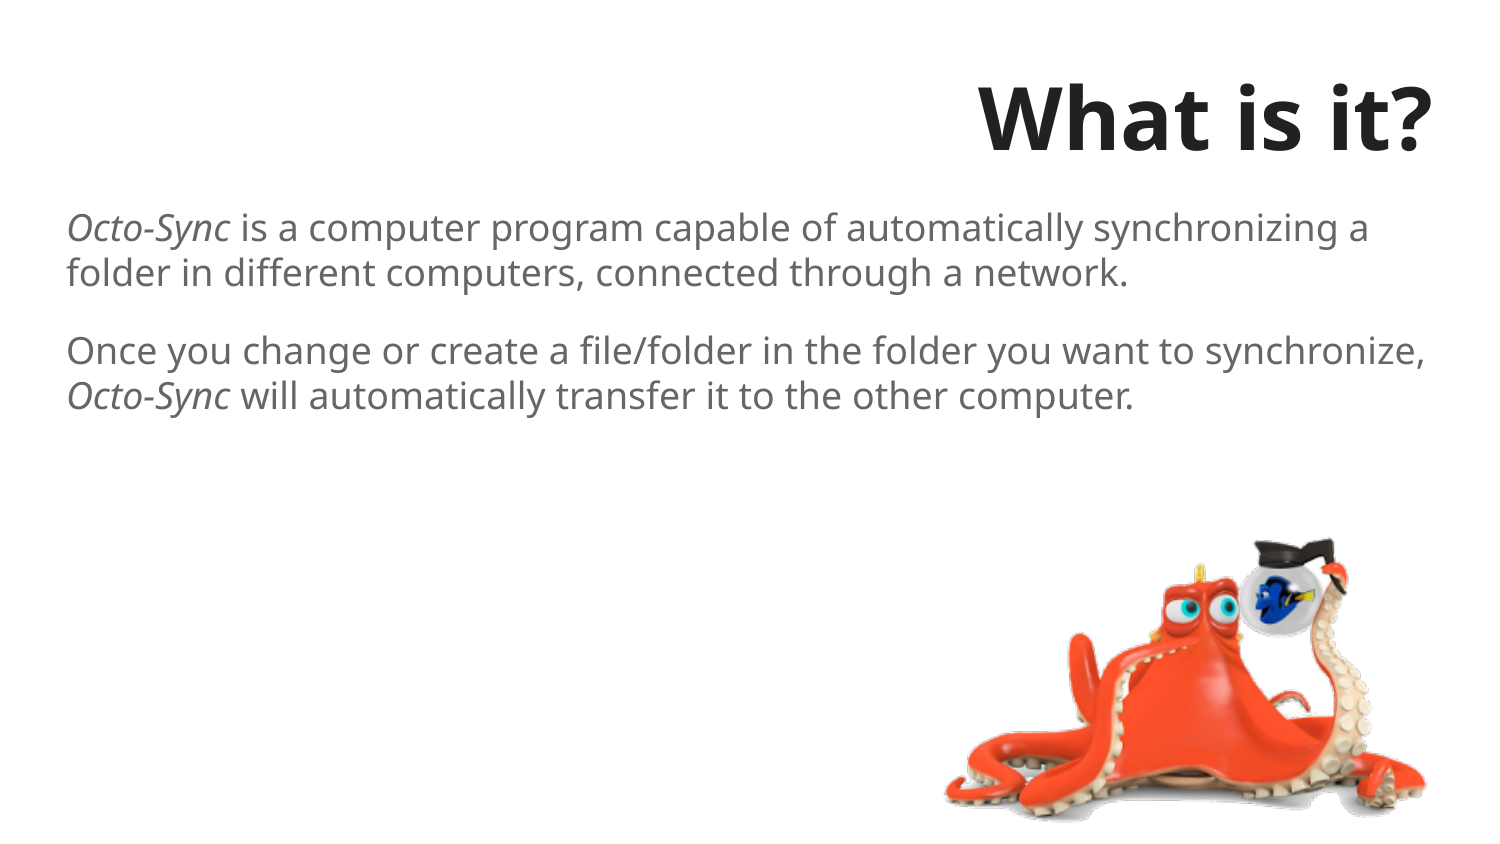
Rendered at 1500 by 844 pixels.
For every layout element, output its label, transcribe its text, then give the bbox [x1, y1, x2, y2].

picture [935, 737, 1436, 844]
title What is it? [51, 48, 1449, 180]
list Octo-Sync is a computer program capable of automatically synchronizing a folder in different computers, connected through a network. Once you change or create a file/folder in the folder you want to synchronize, Octo-Sync will automatically transfer it to the other computer. [51, 189, 1449, 737]
